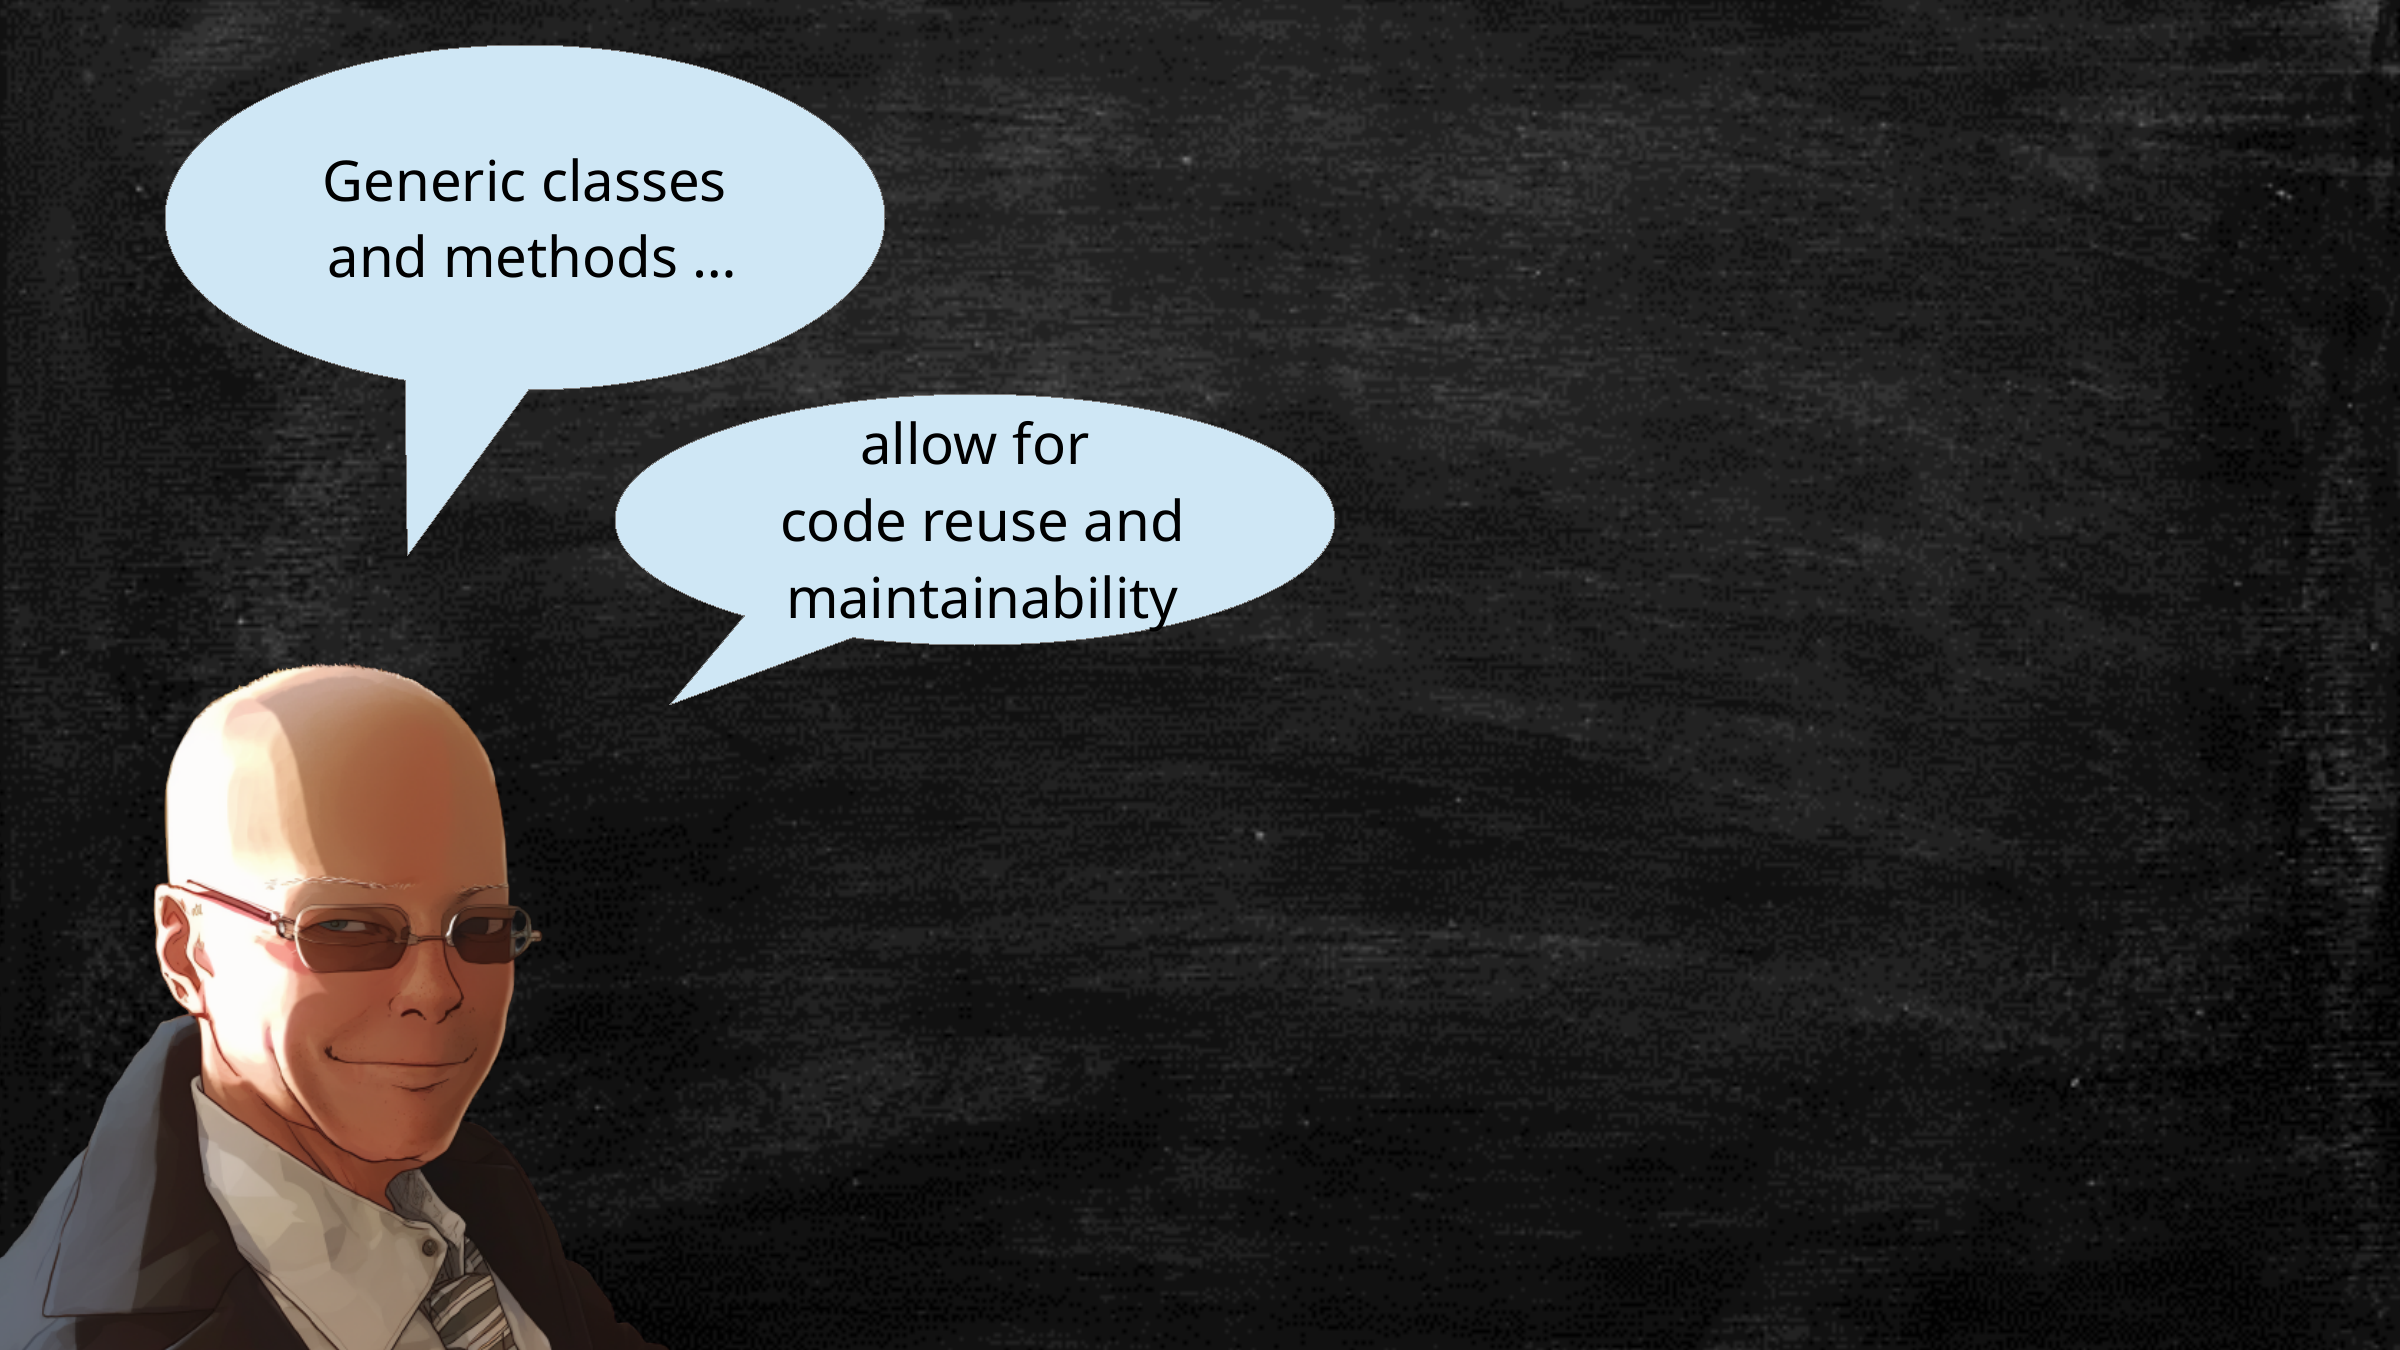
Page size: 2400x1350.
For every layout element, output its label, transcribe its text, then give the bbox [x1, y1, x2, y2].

text_box allow for code reuse and maintainability [615, 394, 1336, 705]
picture [0, 0, 2400, 1350]
text_box Generic classes and methods … [165, 45, 886, 556]
